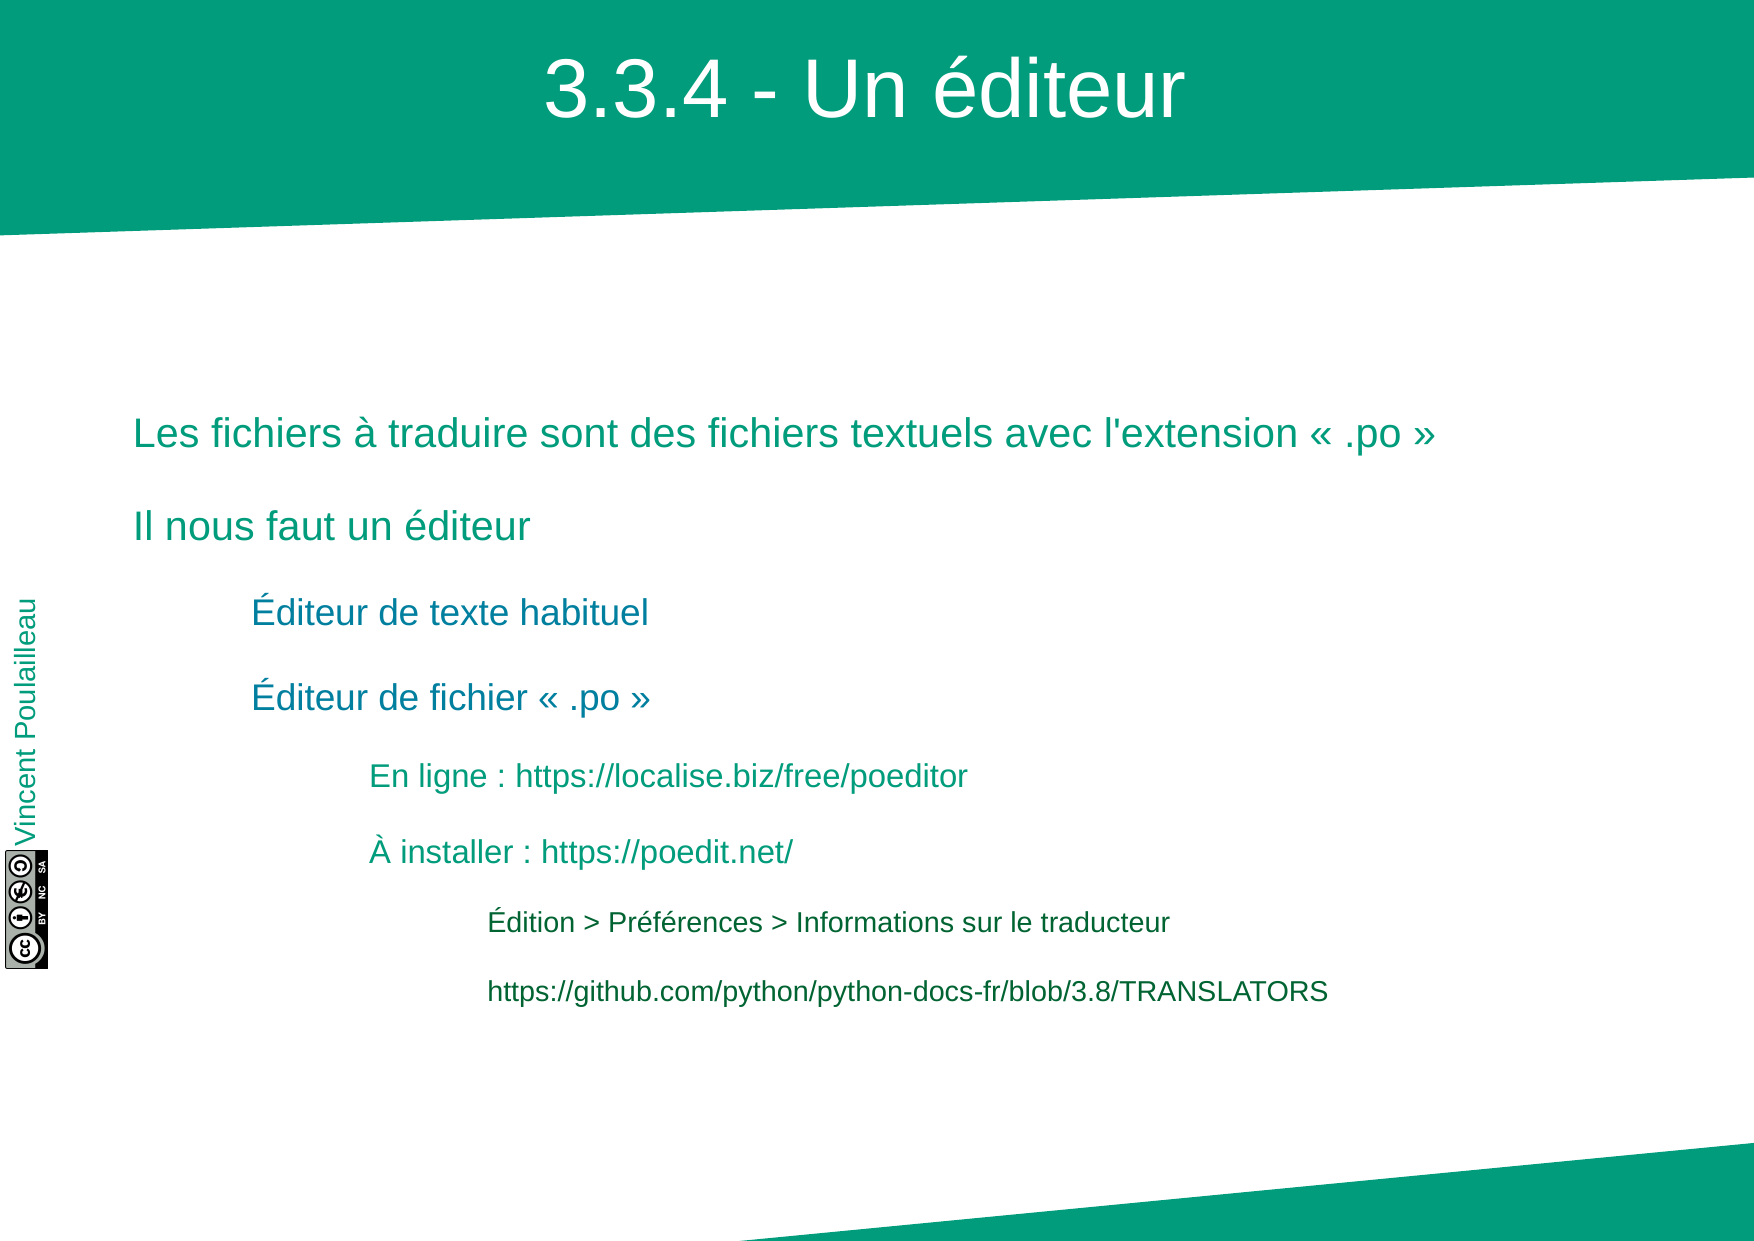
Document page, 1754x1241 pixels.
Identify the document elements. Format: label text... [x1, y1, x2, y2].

text_box © 2019 Vincent Poulailleau [1, 448, 61, 1099]
text_box Les fichiers à traduire sont des fichiers textuels avec l'extension « .po » Il nous faut un éditeur Éditeur de texte habituel Éditeur de fichier « .po » En ligne : https://localise.biz/free/poeditor À installer : https://poedit.net/ Édition > Préférences > Informations sur le traducteur https://github.com/python/python-docs-fr/blob/3.8/TRANSLATORS [0, 178, 1754, 1241]
picture [5, 850, 48, 969]
text_box 3.3.4 - Un éditeur [0, 0, 1754, 178]
